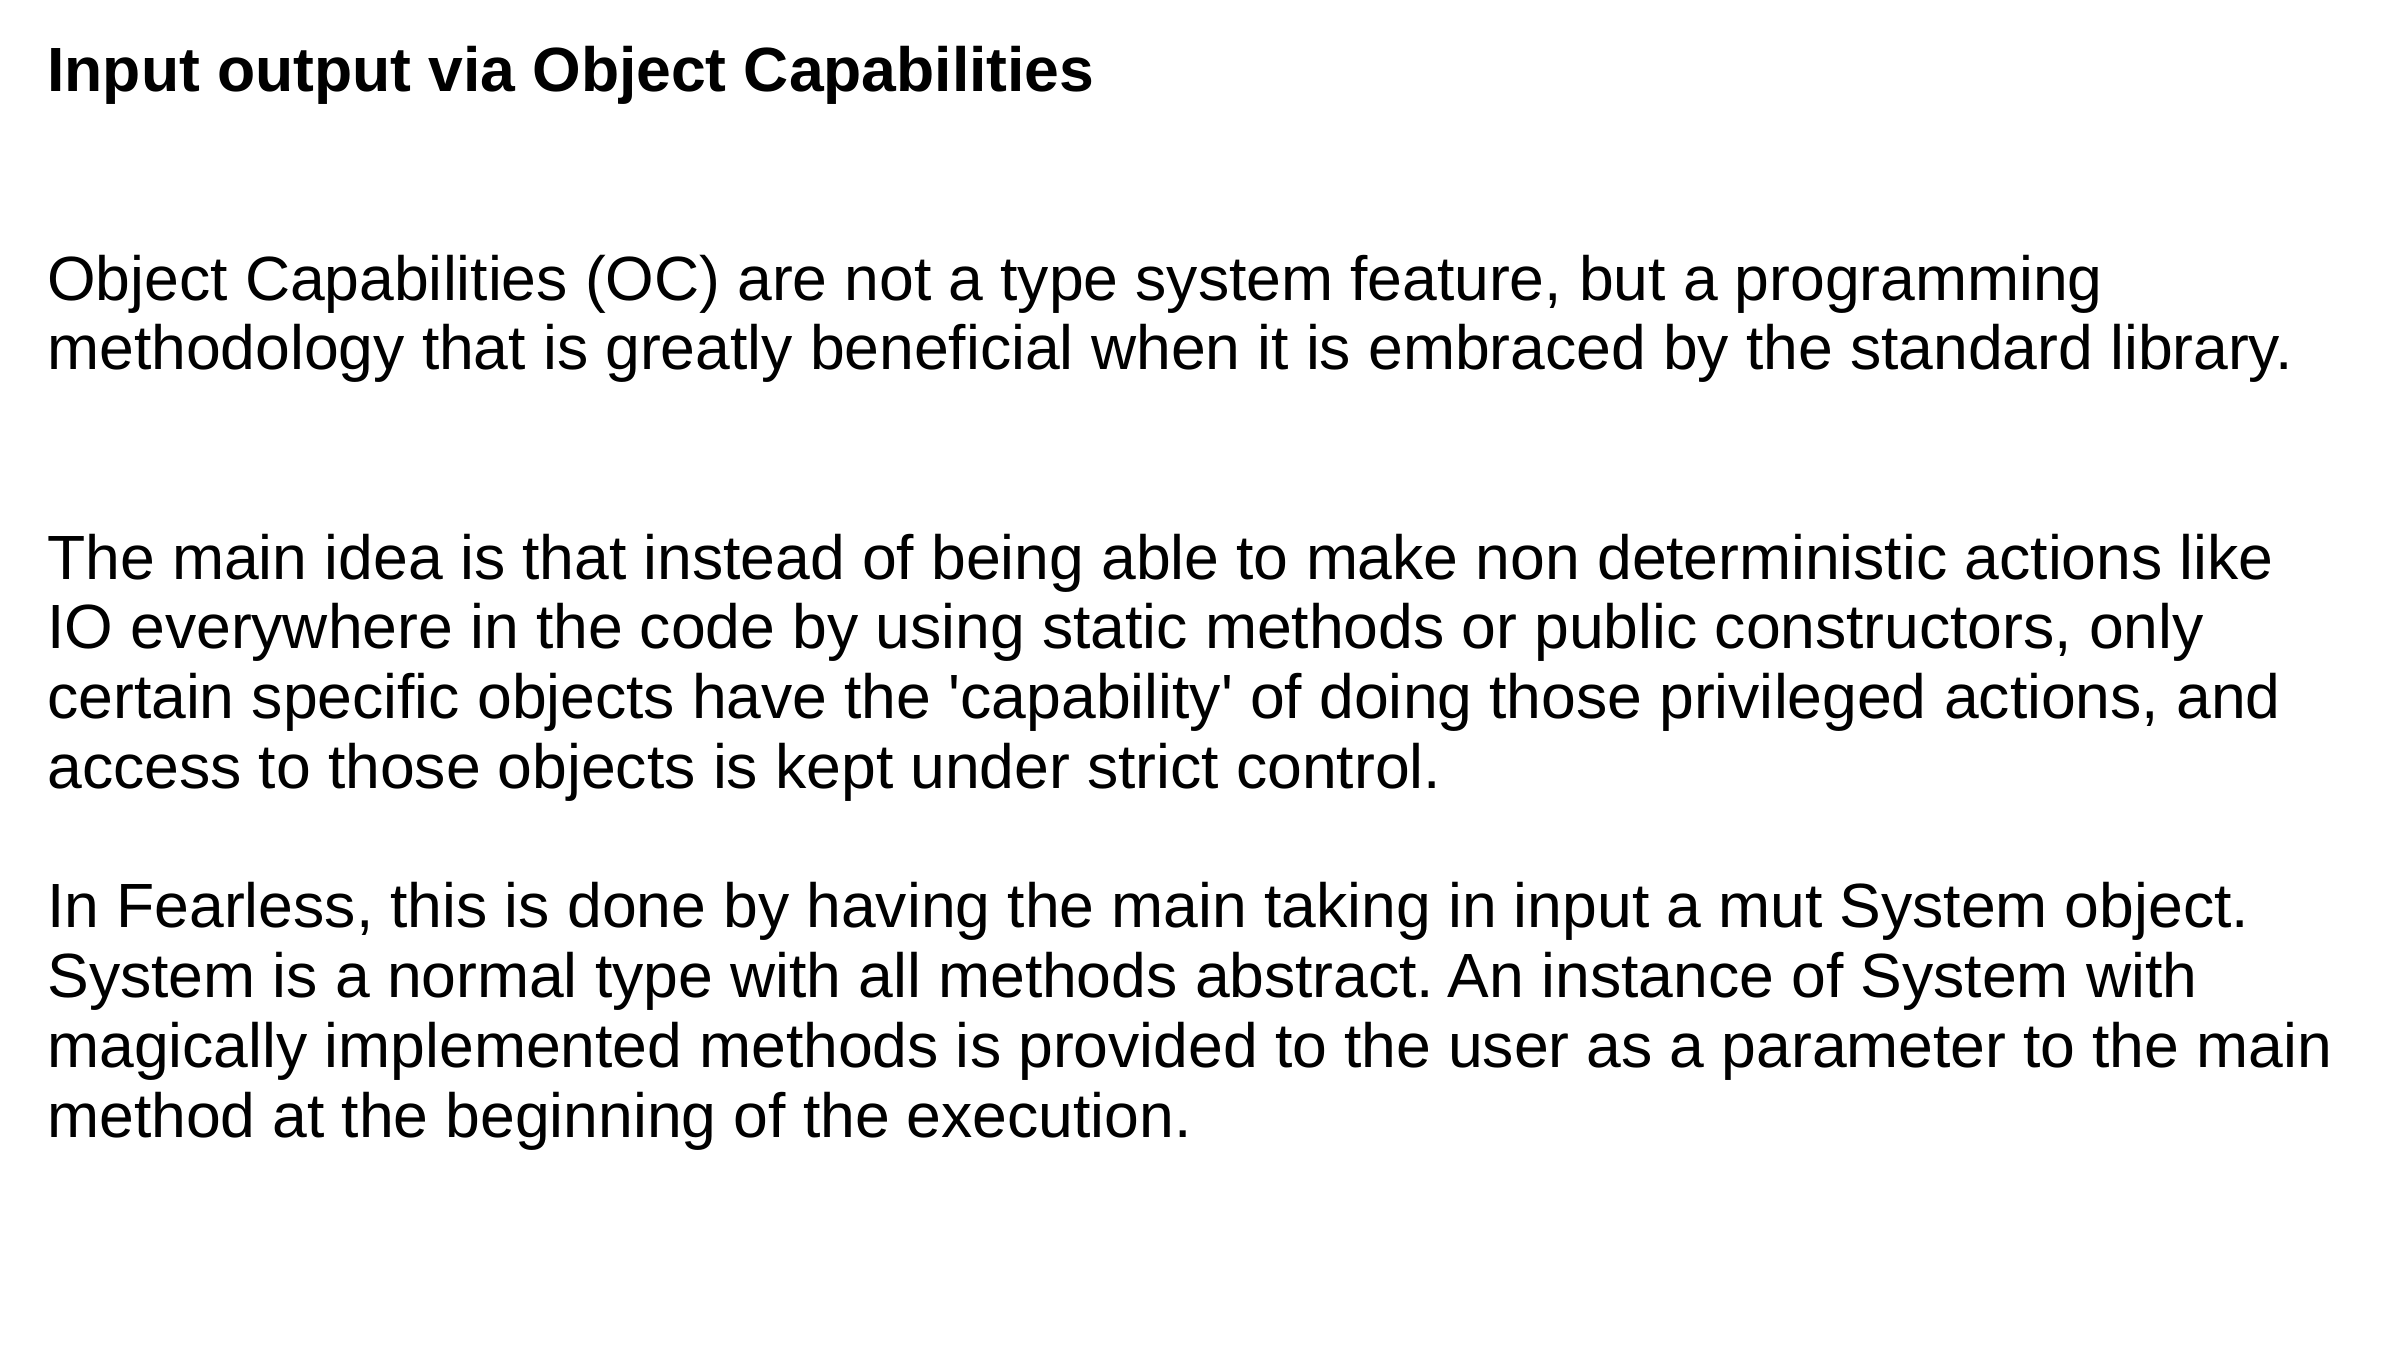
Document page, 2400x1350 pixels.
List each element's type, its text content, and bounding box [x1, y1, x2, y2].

text_box Input output via Object Capabilities Object Capabilities (OC) are not a type system feature, but a programming methodology that is greatly beneficial when it is embraced by the standard library. The main idea is that instead of being able to make non deterministic actions like IO everywhere in the code by using static methods or public constructors, only certain specific objects have the 'capability' of doing those privileged actions, and access to those objects is kept under strict control. In Fearless, this is done by having the main taking in input a mut System object. System is a normal type with all methods abstract. An instance of System with magically implemented methods is provided to the user as a parameter to the main method at the beginning of the execution. [32, 27, 2358, 1321]
